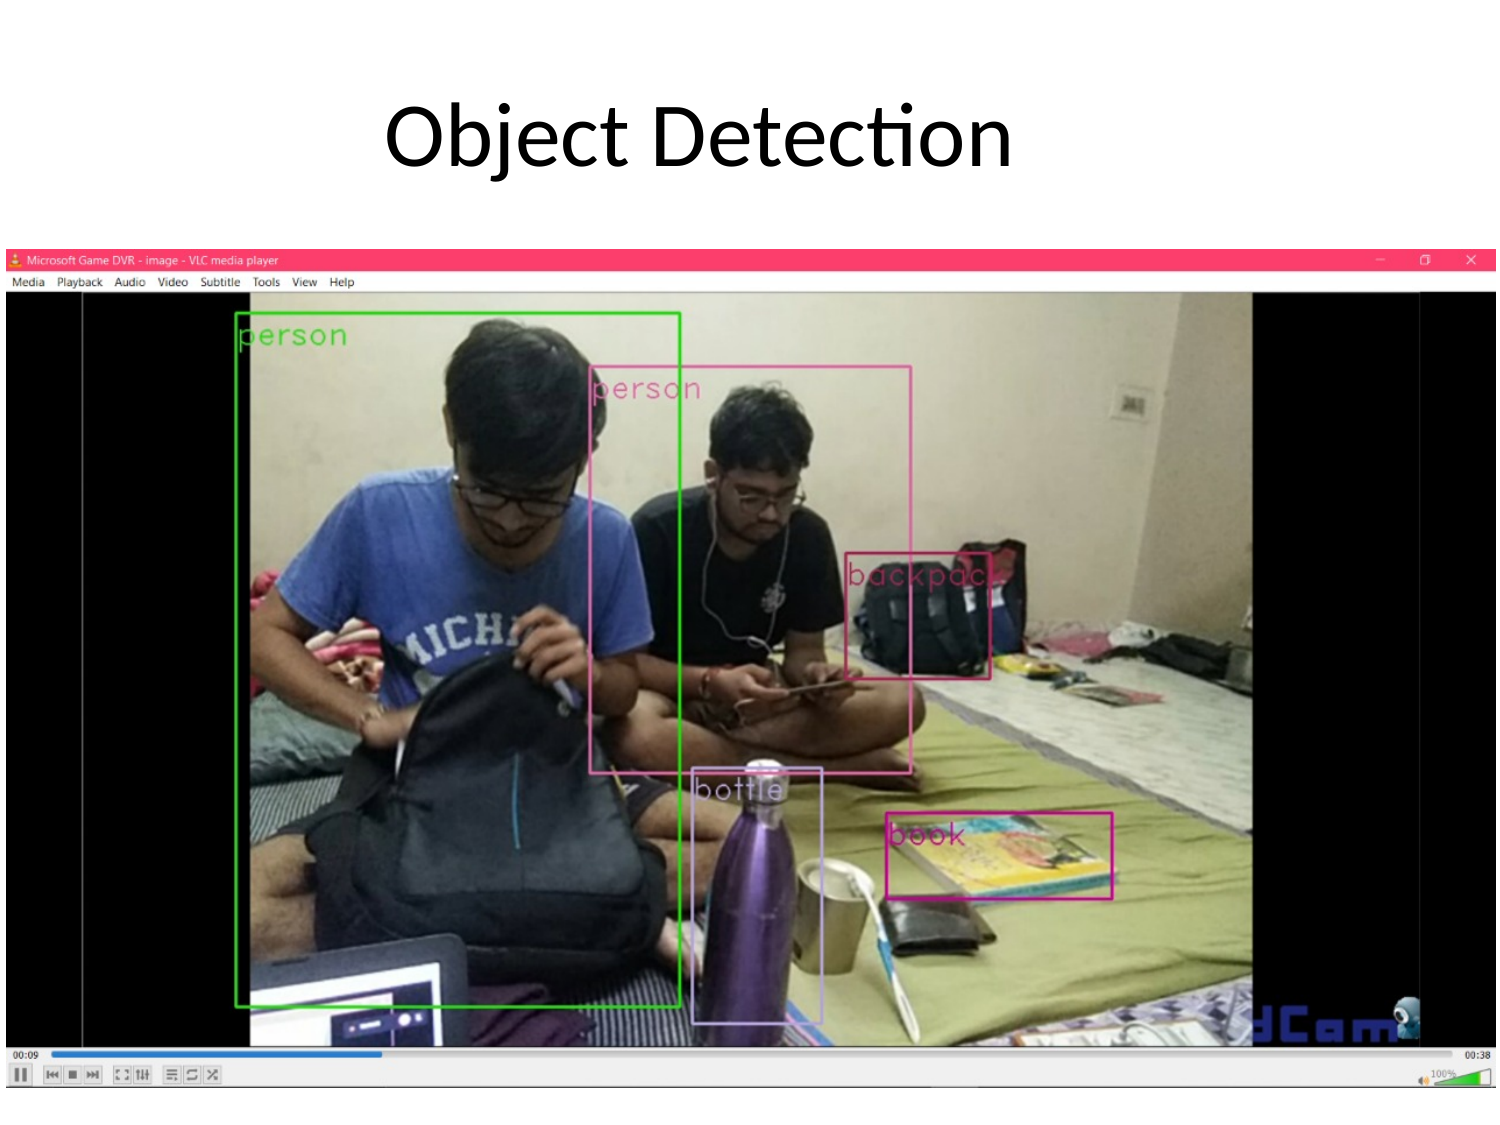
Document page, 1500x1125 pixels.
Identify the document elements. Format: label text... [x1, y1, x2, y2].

text_box Object Detection [62, 8, 1338, 250]
picture [6, 249, 1496, 1088]
